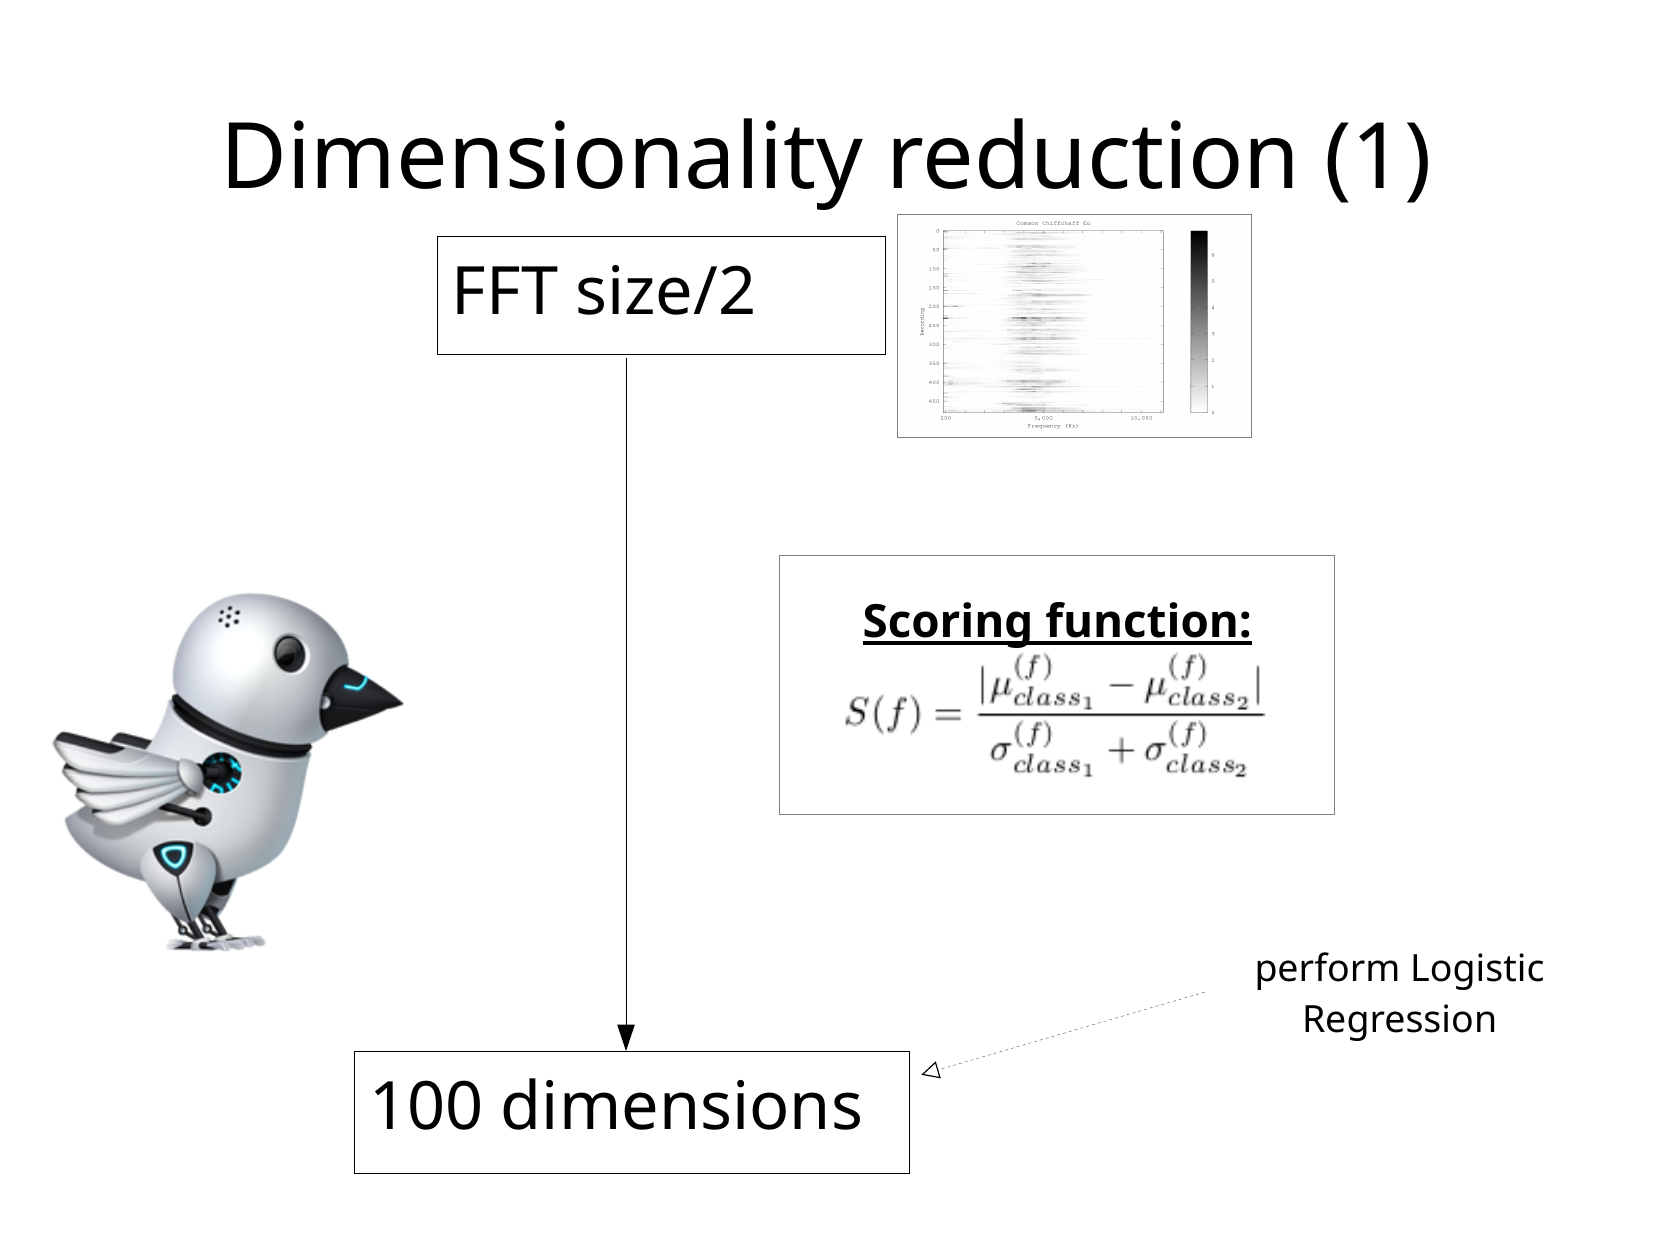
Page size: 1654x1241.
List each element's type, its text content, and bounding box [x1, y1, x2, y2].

picture [897, 214, 1252, 438]
title Scoring function: [814, 566, 1300, 674]
title perform Logistic Regression [1039, 850, 1654, 1134]
picture [838, 674, 1270, 792]
text_box [779, 555, 1335, 815]
title Dimensionality reduction (1) [82, 49, 1571, 257]
picture [25, 568, 426, 969]
text_box FFT size/2 [437, 236, 886, 355]
text_box 100 dimensions [354, 1051, 910, 1174]
